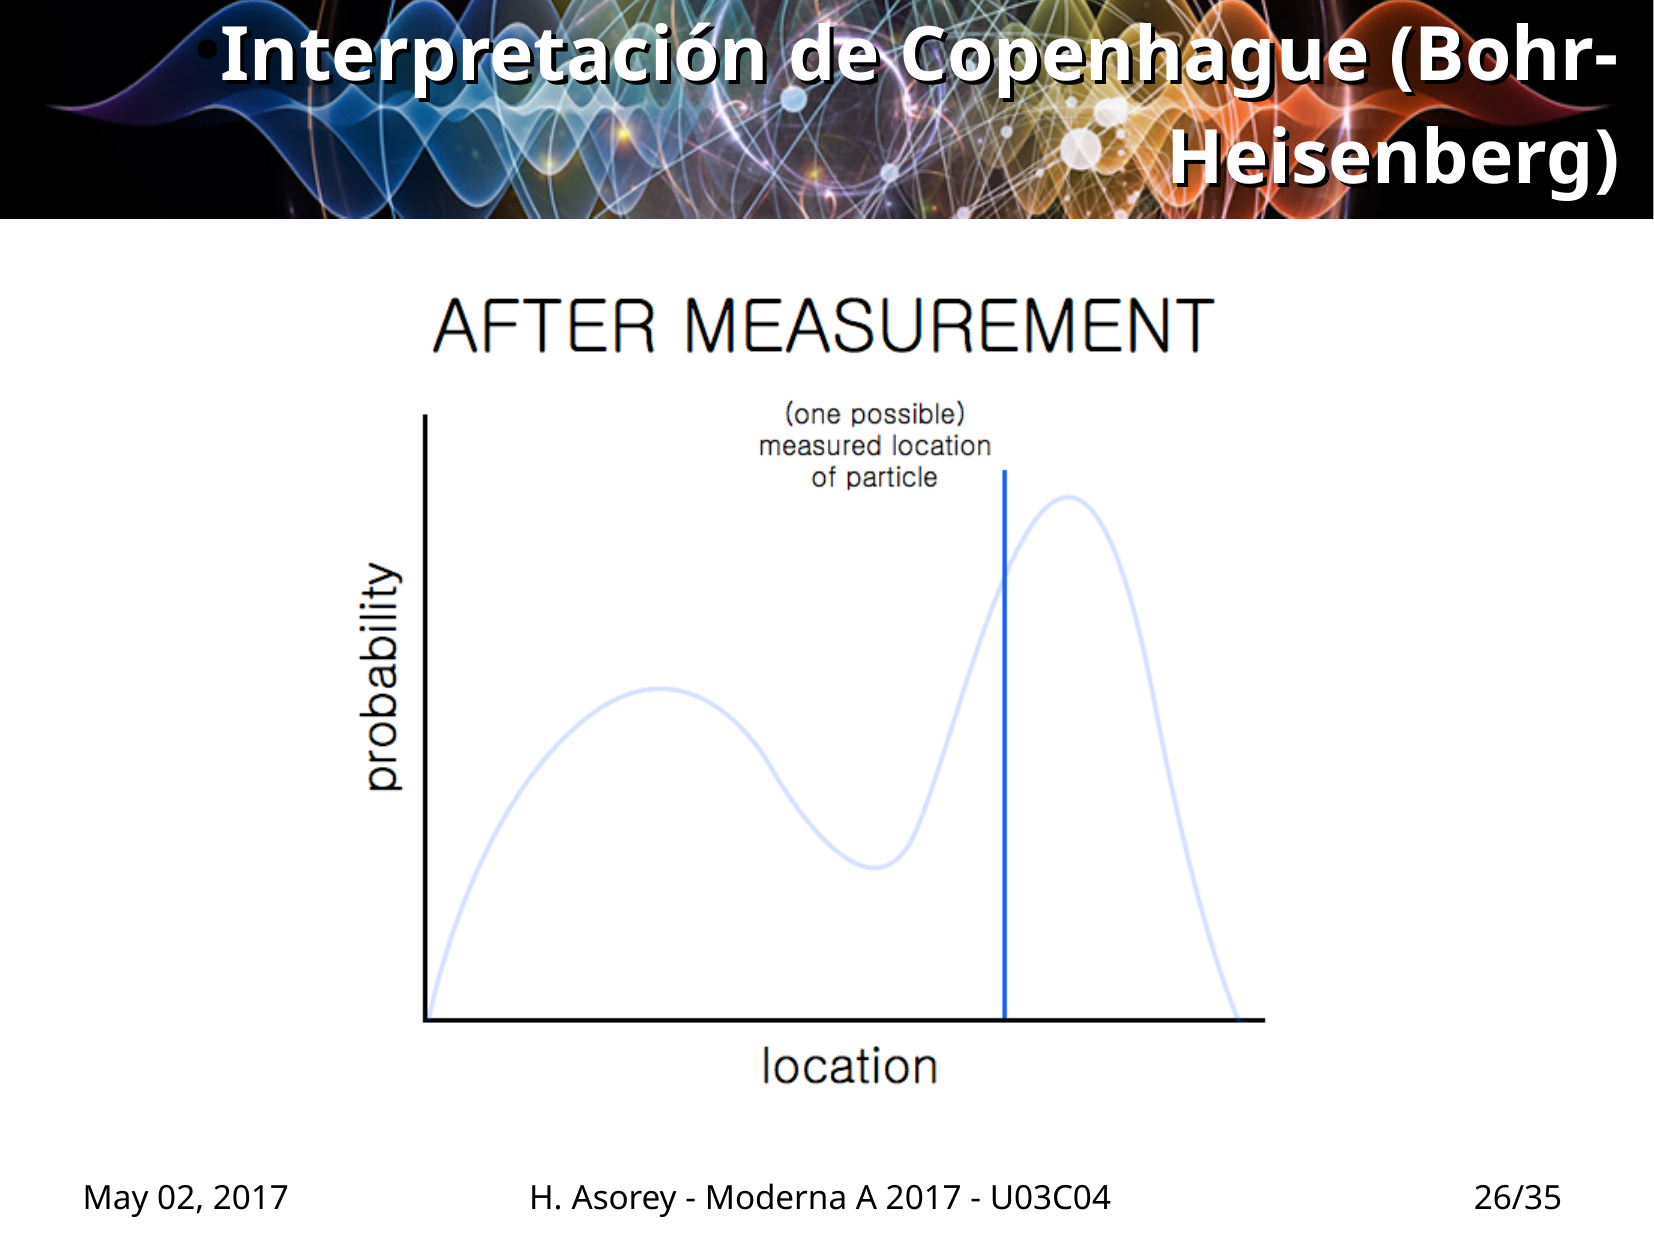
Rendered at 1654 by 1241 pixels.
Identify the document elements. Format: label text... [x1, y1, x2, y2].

picture [225, 254, 1426, 1156]
picture [0, 0, 1654, 219]
title Interpretación de Copenhague (Bohr-Heisenberg) [0, 11, 1621, 195]
